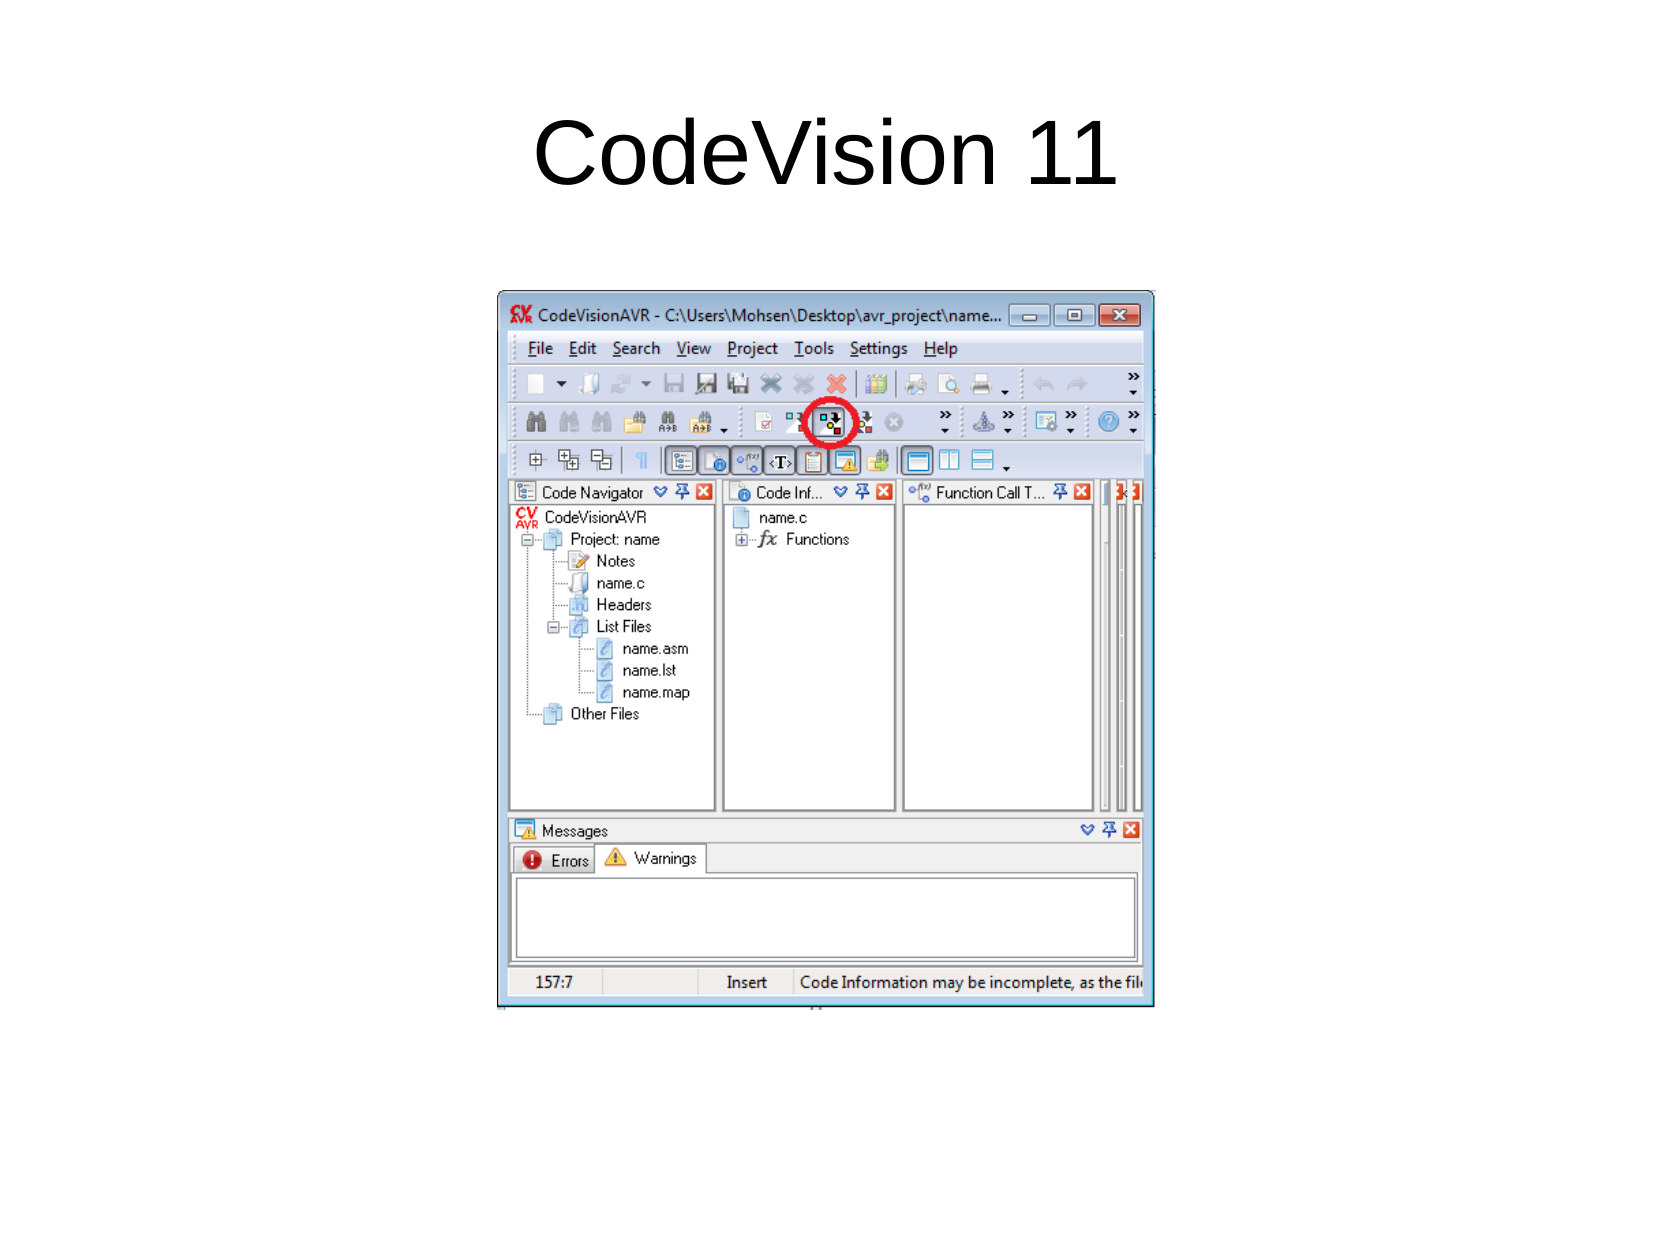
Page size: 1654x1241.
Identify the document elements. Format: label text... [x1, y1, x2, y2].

title CodeVision 11 [82, 49, 1571, 257]
picture [497, 290, 1156, 1010]
